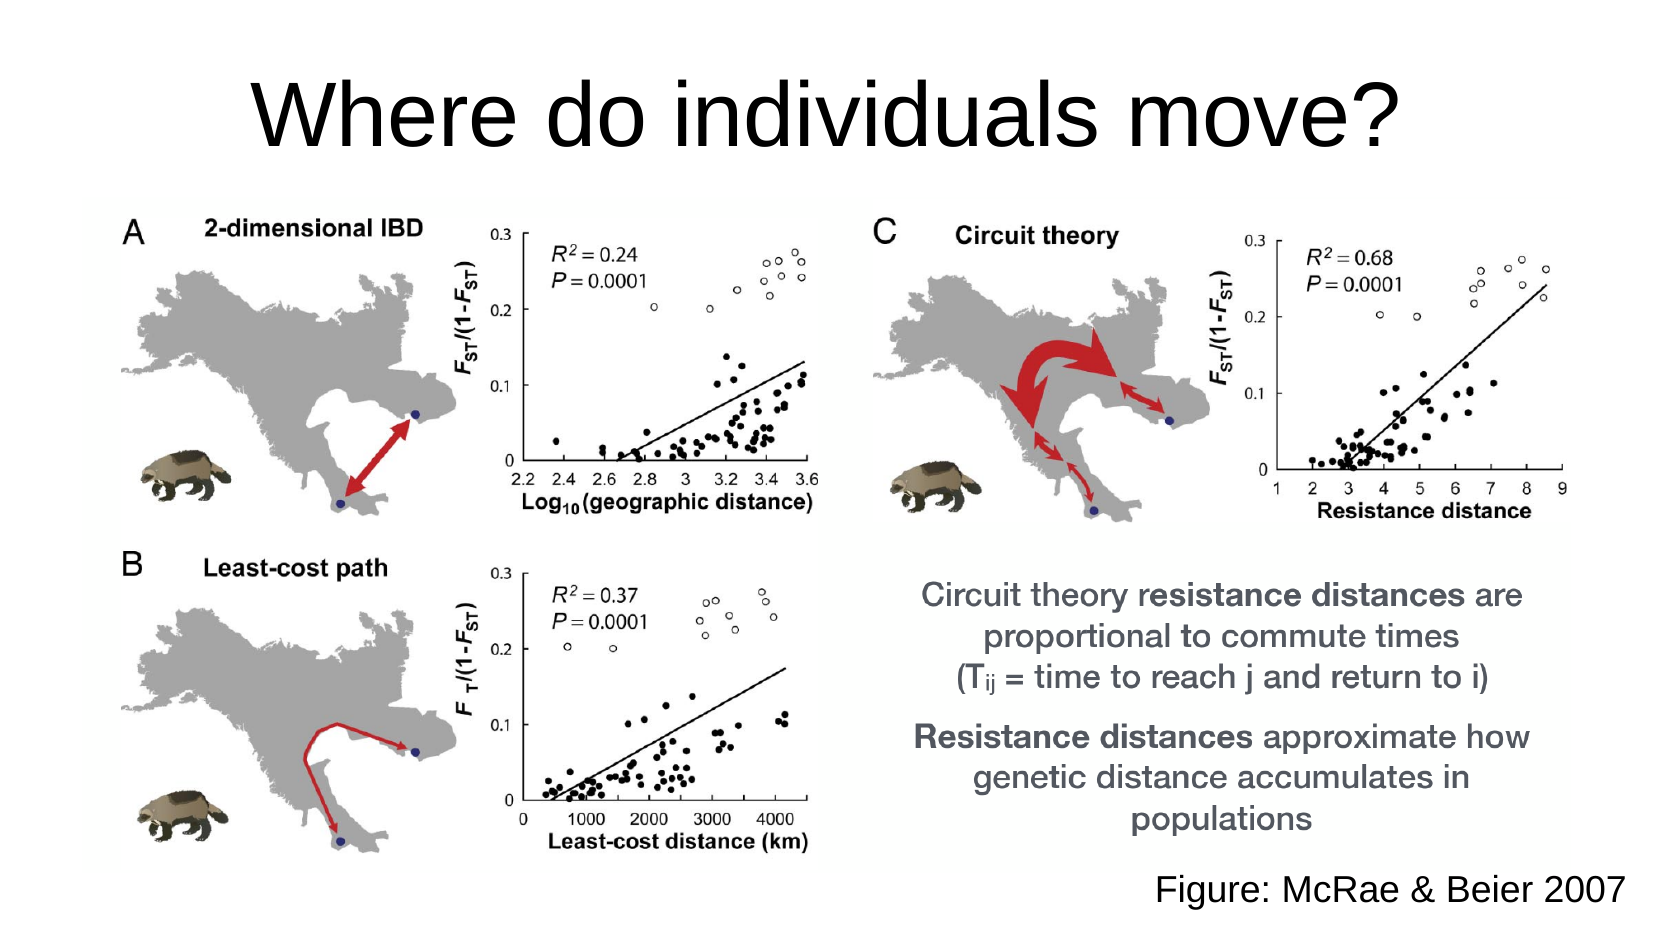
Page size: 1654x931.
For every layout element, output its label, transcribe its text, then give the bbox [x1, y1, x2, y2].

text_box Figure: McRae & Beier 2007 [1140, 860, 1650, 931]
picture [82, 197, 1571, 873]
title Where do individuals move? [82, 37, 1571, 193]
